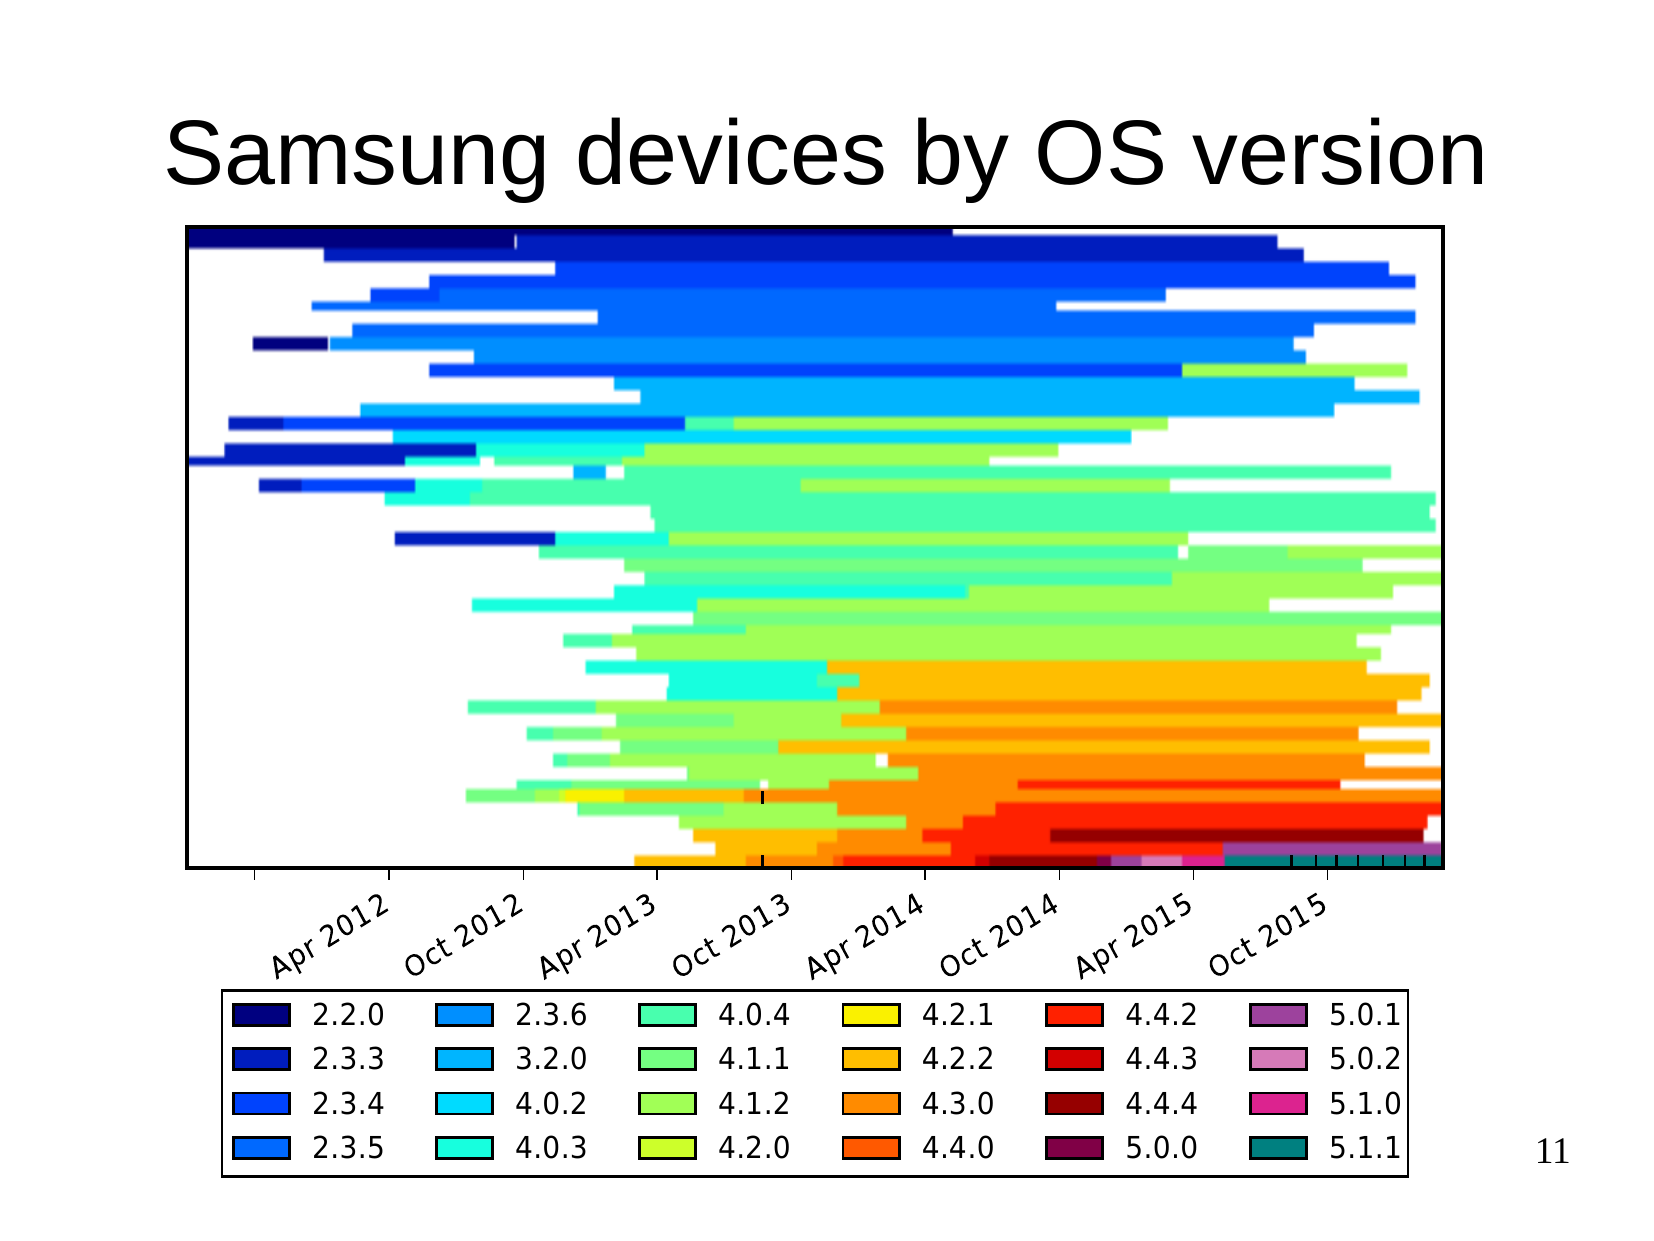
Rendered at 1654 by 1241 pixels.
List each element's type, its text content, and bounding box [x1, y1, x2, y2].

picture [165, 212, 1465, 1181]
title Samsung devices by OS version [82, 49, 1571, 257]
